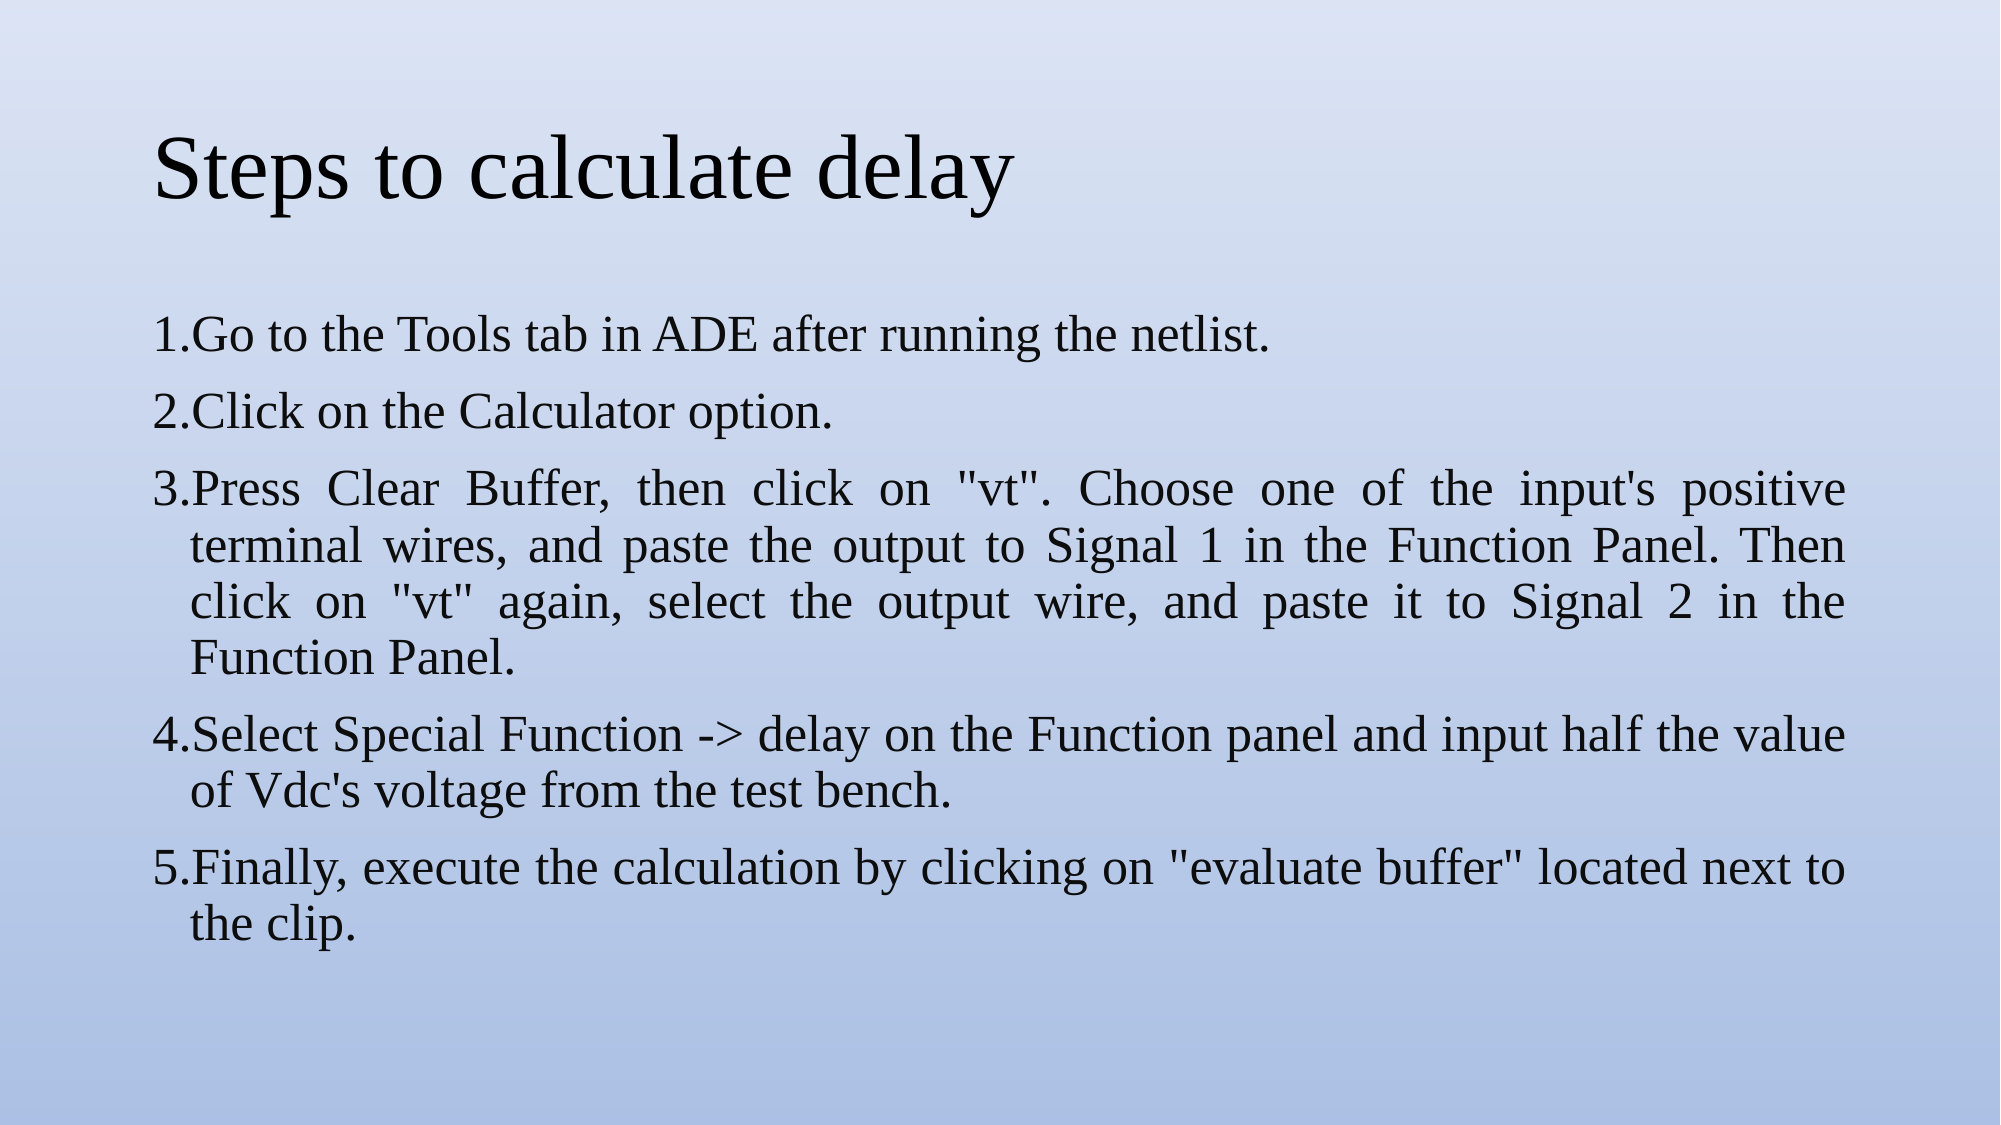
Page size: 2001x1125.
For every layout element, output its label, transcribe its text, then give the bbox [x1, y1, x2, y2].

title Steps to calculate delay [137, 59, 1863, 278]
list Go to the Tools tab in ADE after running the netlist. Click on the Calculator option. Press Clear Buffer, then click on "vt". Choose one of the input's positive terminal wires, and paste the output to Signal 1 in the Function Panel. Then click on "vt" again, select the output wire, and paste it to Signal 2 in the Function Panel. Select Special Function -> delay on the Function panel and input half the value of Vdc's voltage from the test bench. Finally, execute the calculation by clicking on "evaluate buffer" located next to the clip. [137, 299, 1863, 1014]
